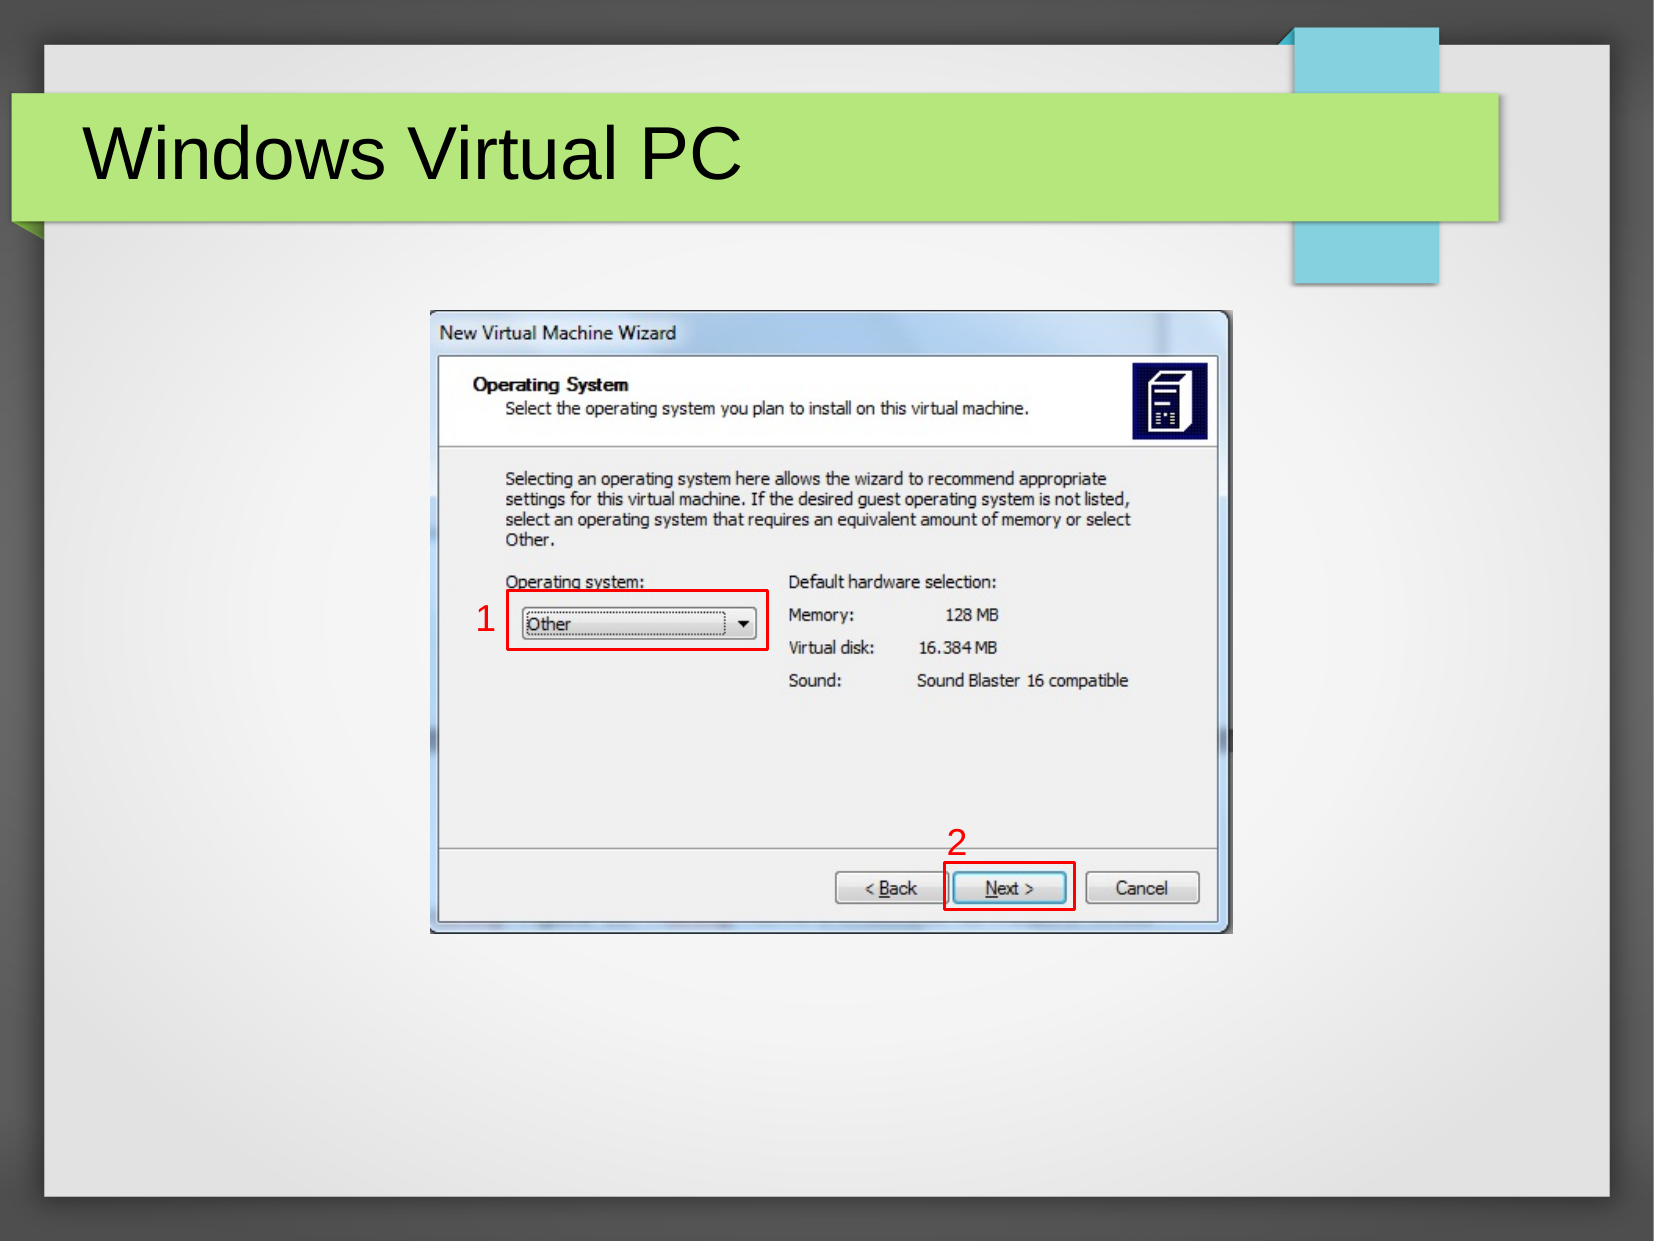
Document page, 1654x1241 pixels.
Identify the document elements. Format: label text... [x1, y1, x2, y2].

text_box 2 [931, 814, 983, 872]
title Windows Virtual PC [82, 94, 1264, 213]
text_box 1 [460, 590, 512, 648]
picture [0, 0, 1654, 1241]
